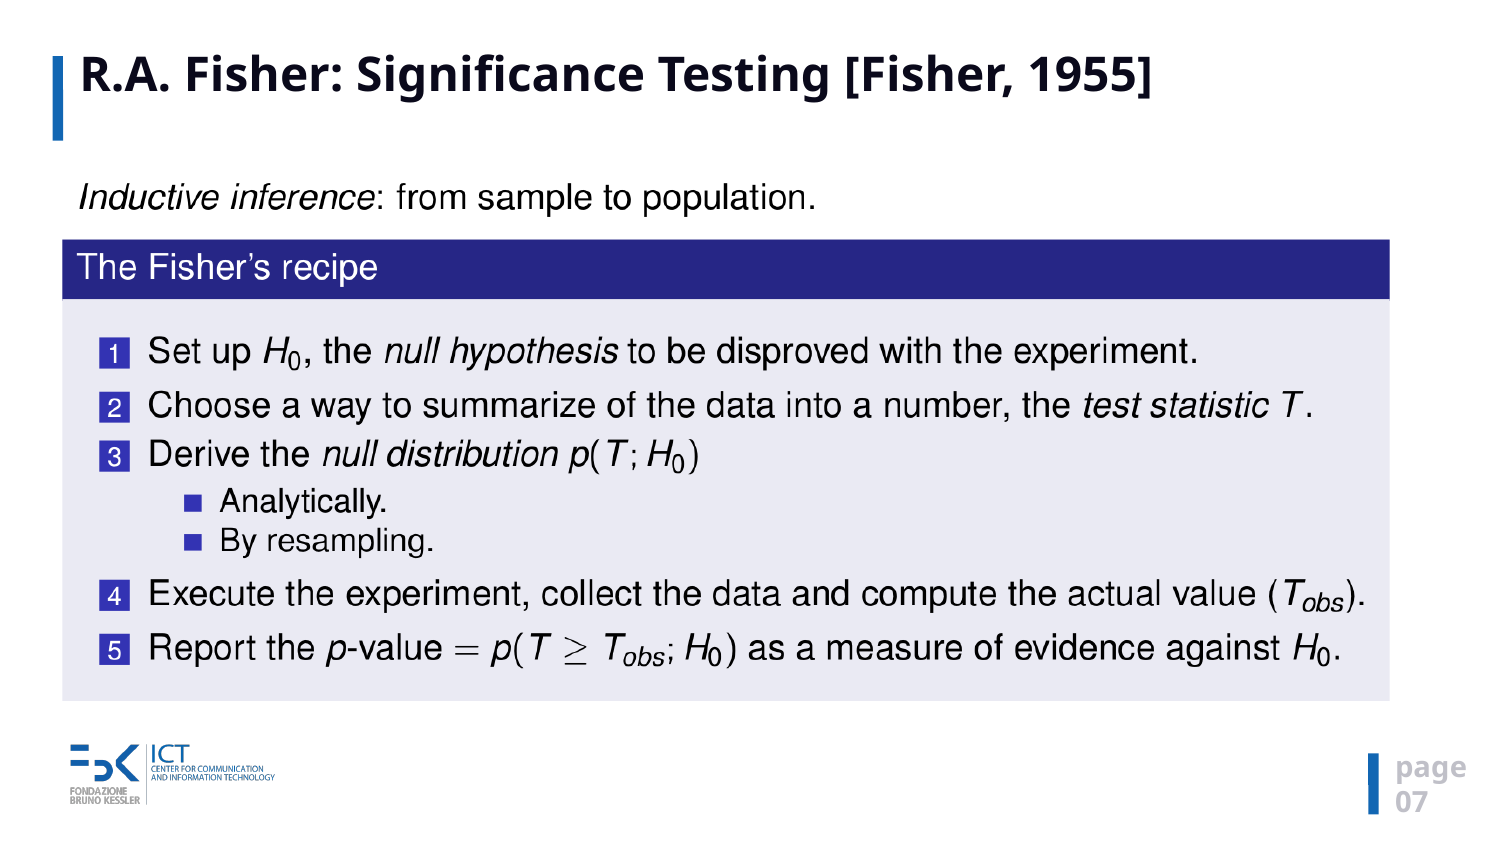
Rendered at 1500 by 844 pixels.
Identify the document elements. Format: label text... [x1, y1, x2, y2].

picture [59, 178, 1391, 701]
picture [57, 728, 290, 815]
slide_number page 0<number> [1387, 744, 1500, 823]
title R.A. Fisher: Significance Testing [Fisher, 1955] [71, 46, 1453, 157]
